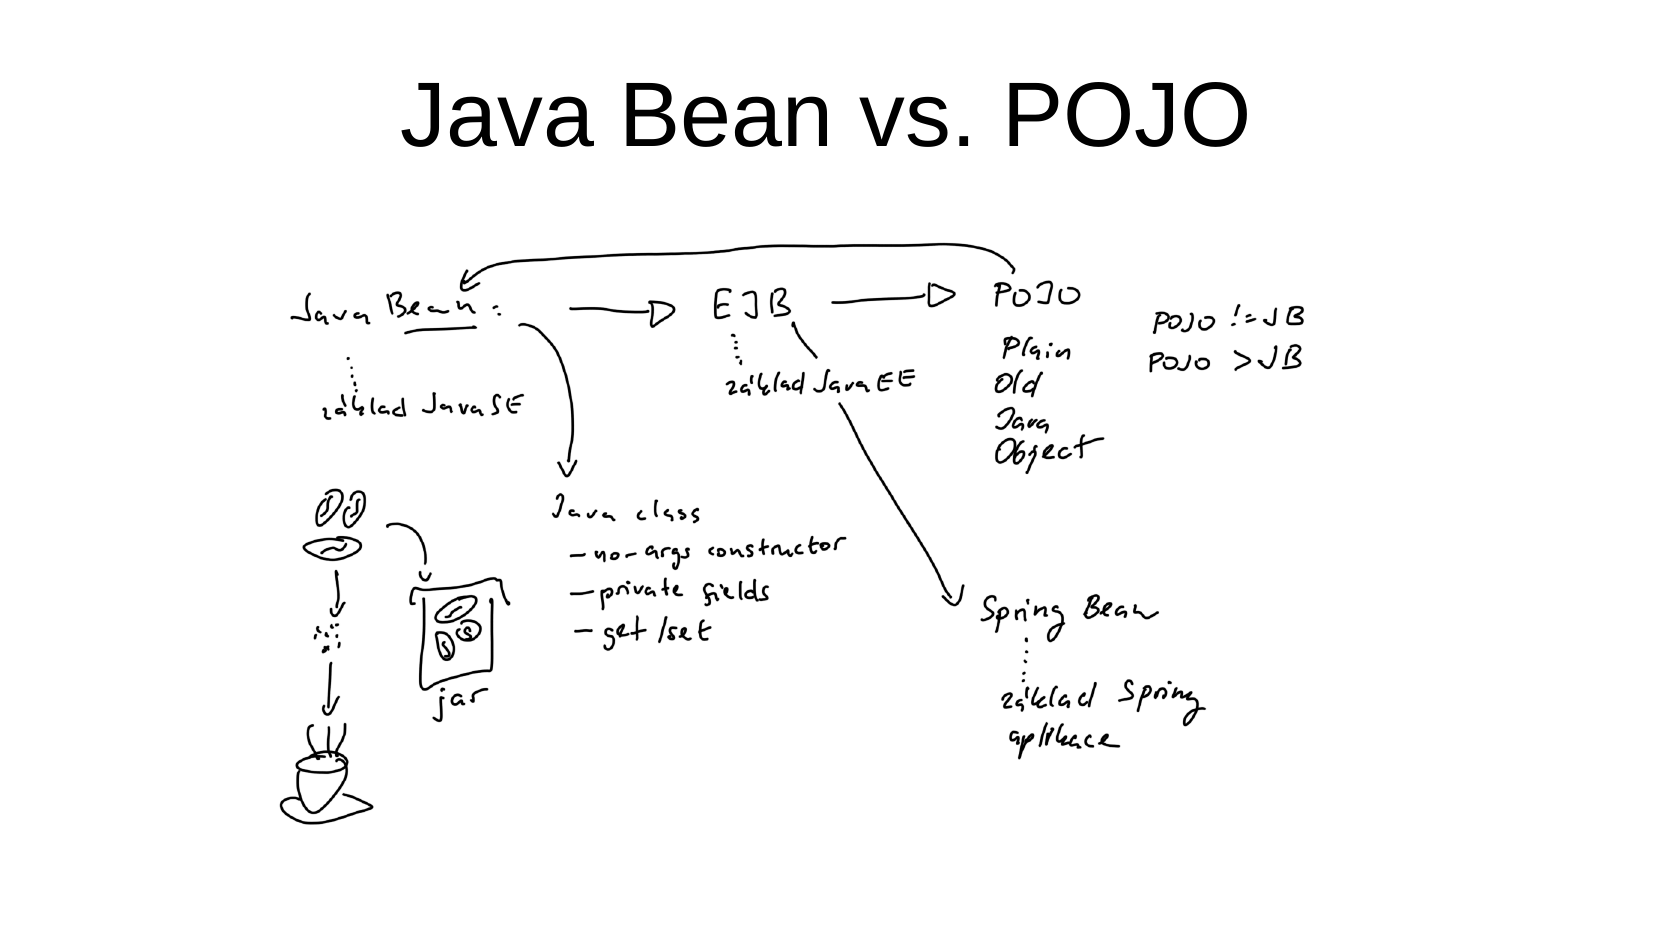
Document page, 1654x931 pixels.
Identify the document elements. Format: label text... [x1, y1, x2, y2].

picture [187, 210, 1388, 931]
title Java Bean vs. POJO [82, 37, 1571, 193]
